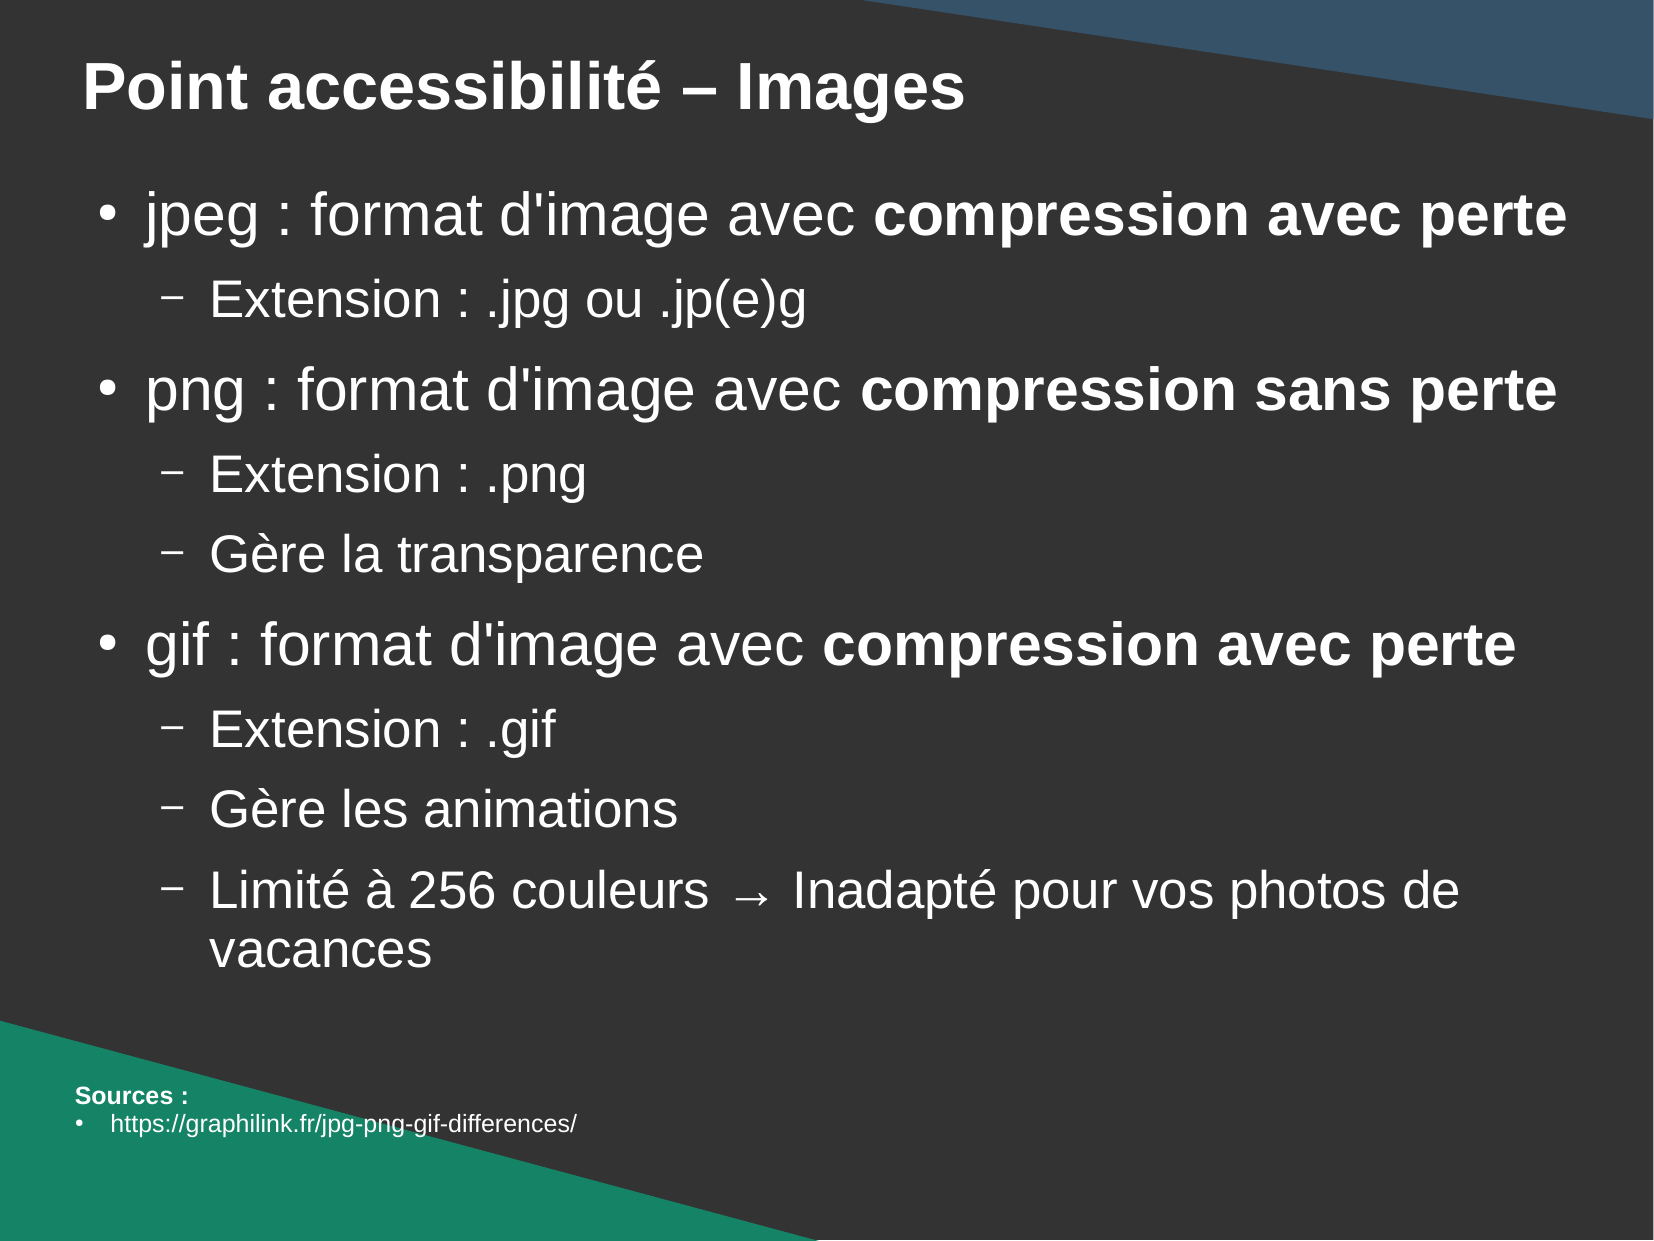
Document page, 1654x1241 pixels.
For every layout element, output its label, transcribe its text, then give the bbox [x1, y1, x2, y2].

text_box [0, 1020, 199, 1241]
list jpeg : format d'image avec compression avec perte Extension : .jpg ou .jp(e)g png : format d'image avec compression sans perte Extension : .png Gère la transparence gif : format d'image avec compression avec perte Extension : .gif Gère les animations Limité à 256 couleurs → Inadapté pour vos photos de vacances [80, 180, 1605, 981]
title Point accessibilité – Images [82, 49, 1571, 162]
text_box Sources : https://graphilink.fr/jpg-png-gif-differences/ [60, 1074, 1546, 1241]
text_box [861, 0, 1654, 120]
